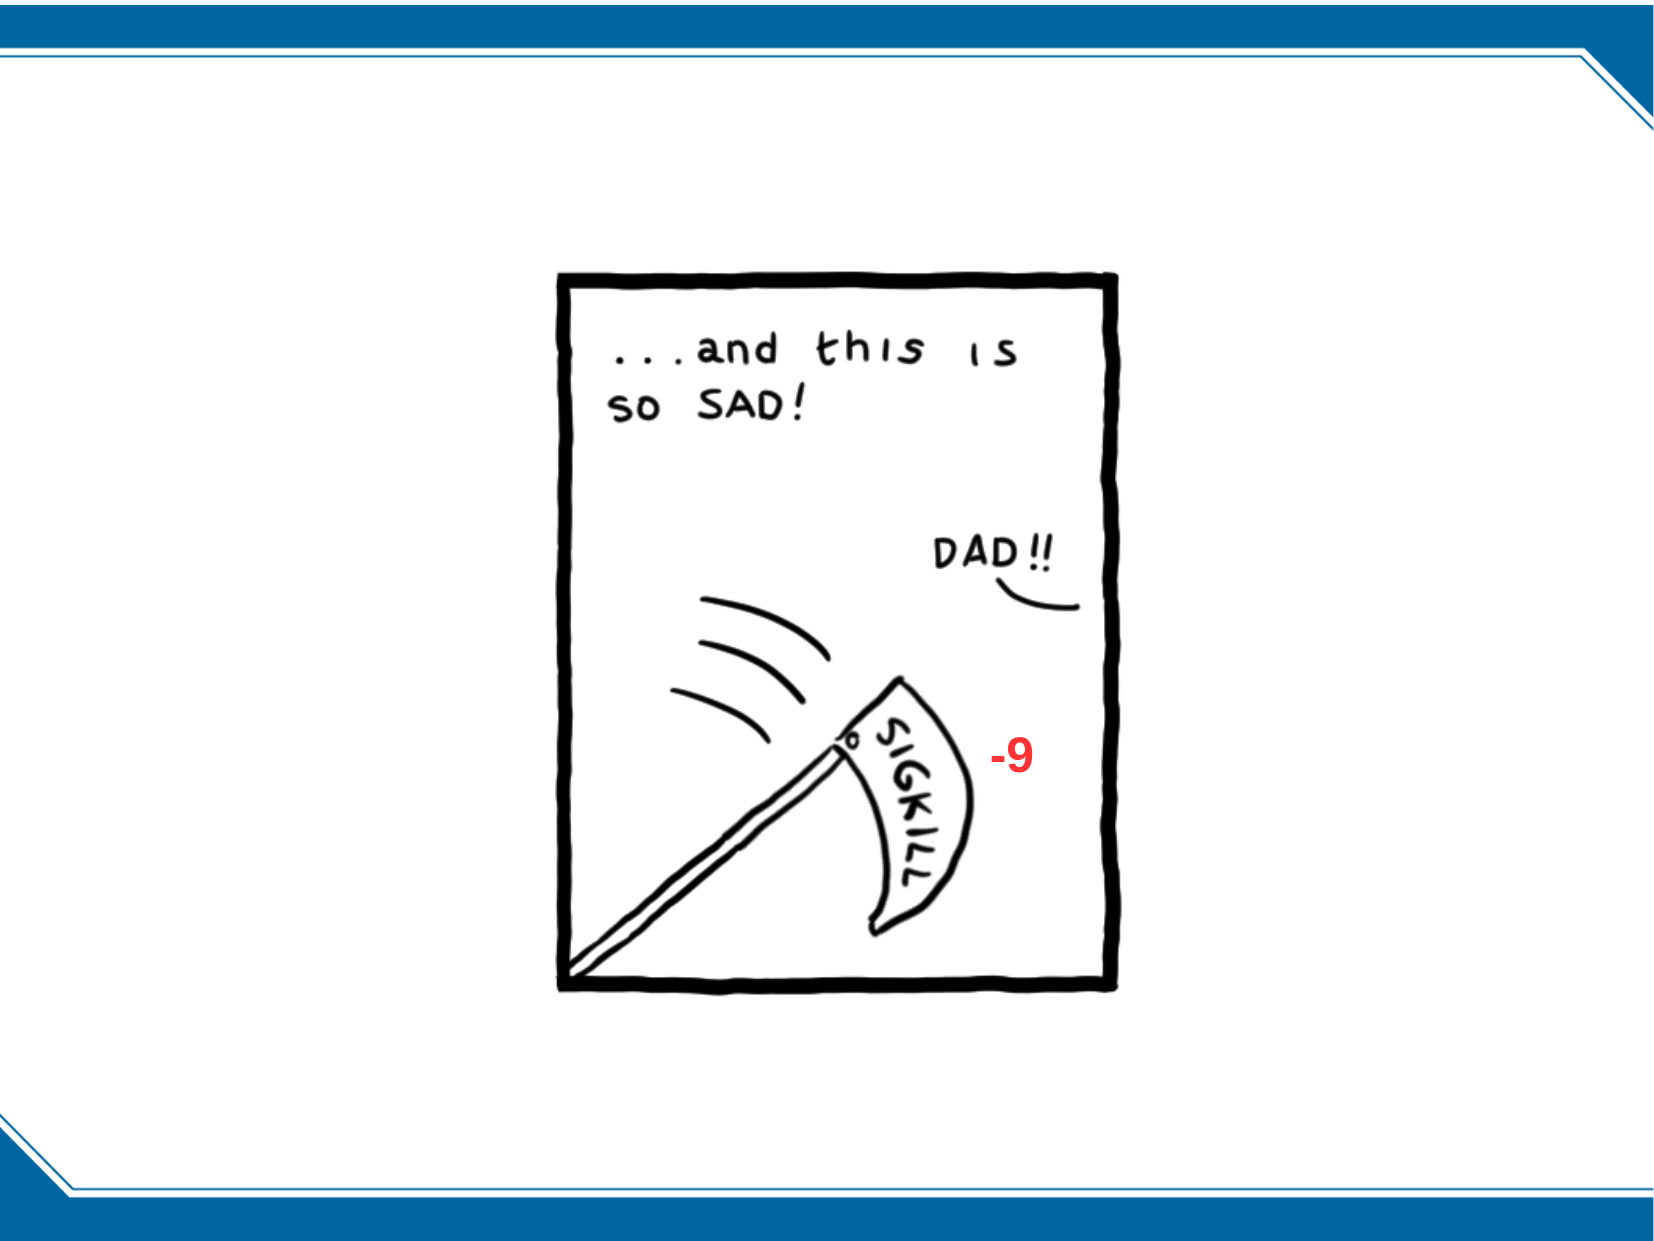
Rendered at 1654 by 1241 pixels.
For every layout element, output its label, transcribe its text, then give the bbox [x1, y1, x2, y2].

picture [0, 5, 1654, 132]
picture [543, 261, 1125, 1001]
text_box -9 [975, 720, 1081, 791]
picture [0, 1113, 1654, 1241]
